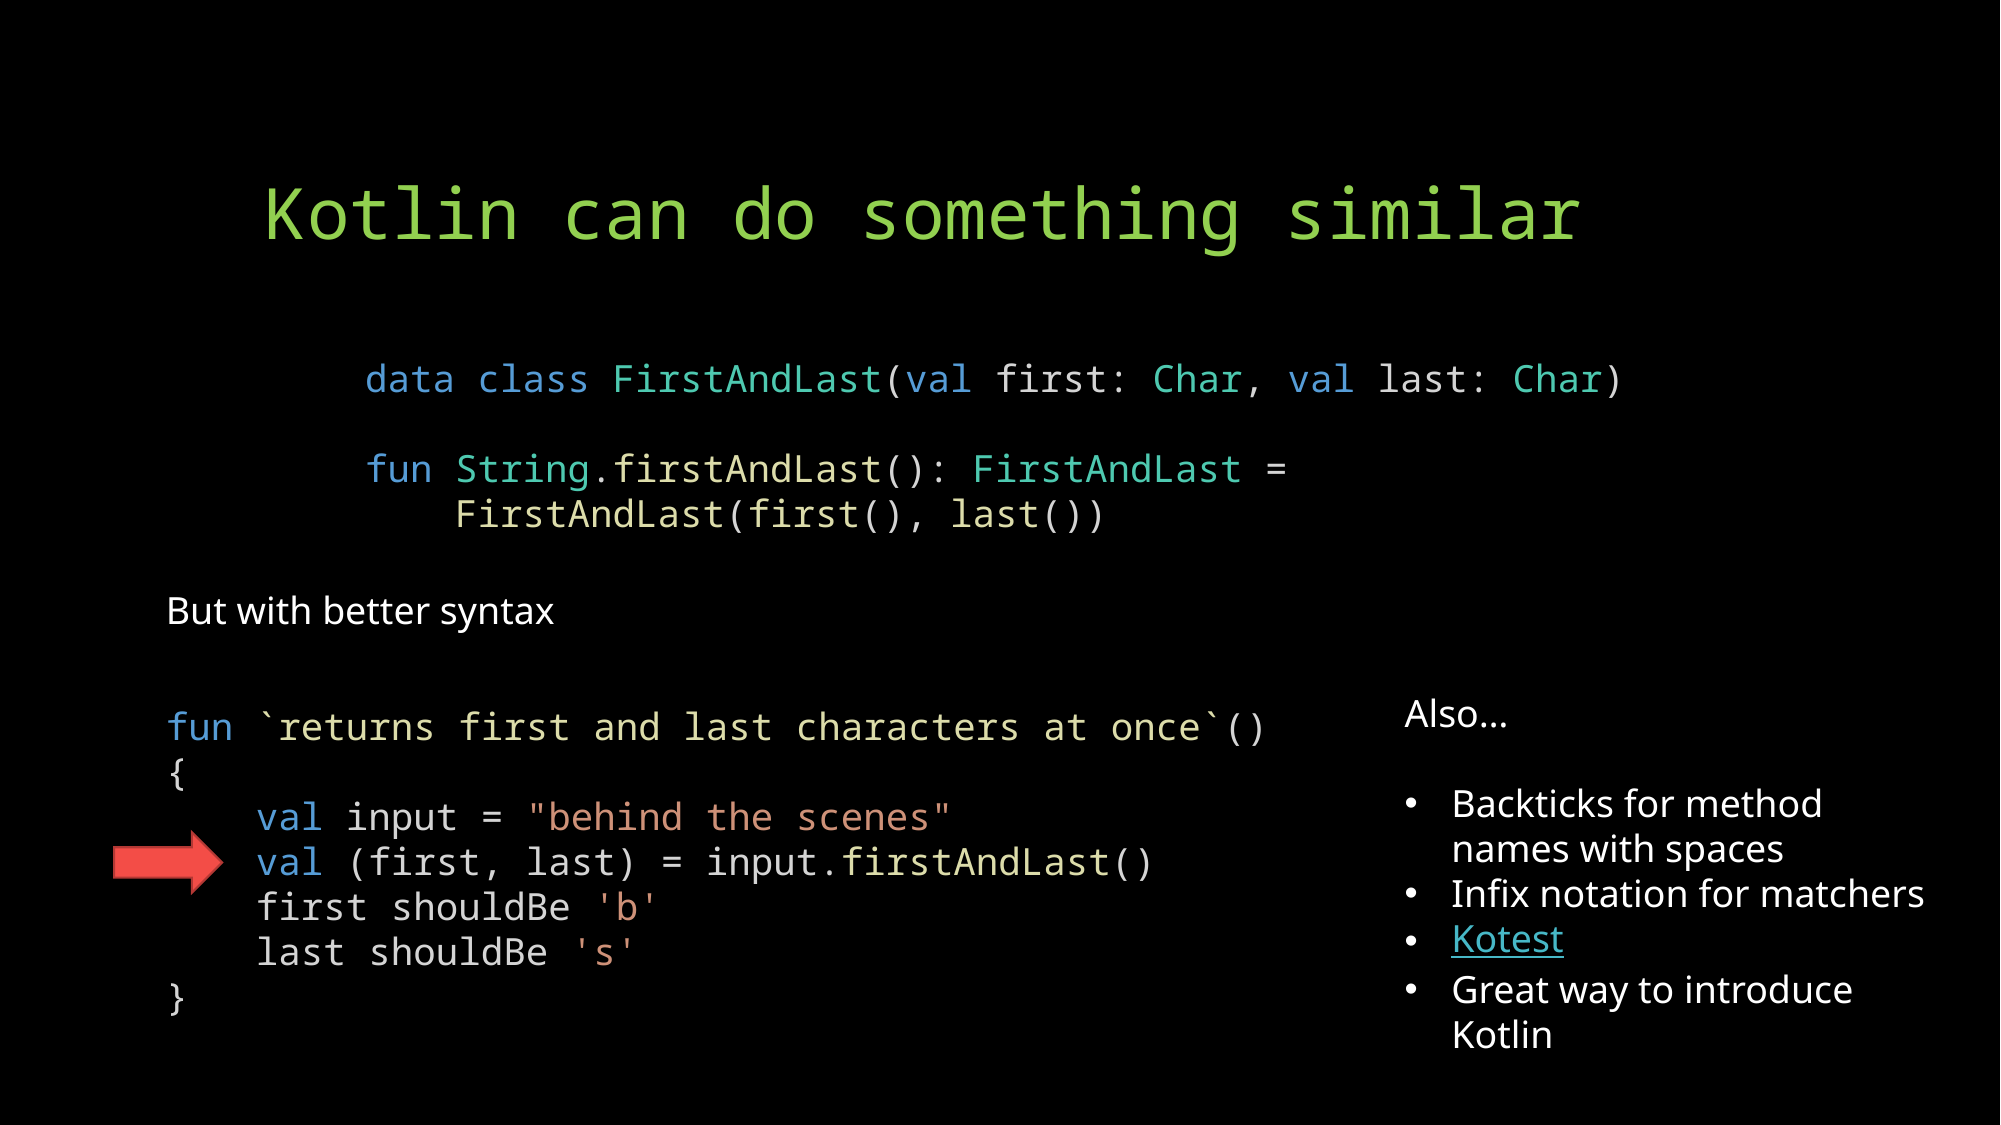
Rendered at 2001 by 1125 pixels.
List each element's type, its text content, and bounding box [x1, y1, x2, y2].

title Kotlin can do something similar [249, 75, 1750, 263]
text_box But with better syntax [151, 579, 1652, 640]
text_box [114, 832, 223, 893]
text_box fun `returns first and last characters at once`() { val input = "behind the scenes" val (first, last) = input.firstAndLast() first shouldBe 'b' last shouldBe 's' } [151, 695, 1321, 1026]
text_box Also… Backticks for method names with spaces Infix notation for matchers Kotest Great way to introduce Kotlin [1389, 682, 1945, 1064]
text_box data class FirstAndLast(val first: Char, val last: Char) fun String.firstAndLast(): FirstAndLast = FirstAndLast(first(), last()) [350, 348, 1650, 543]
